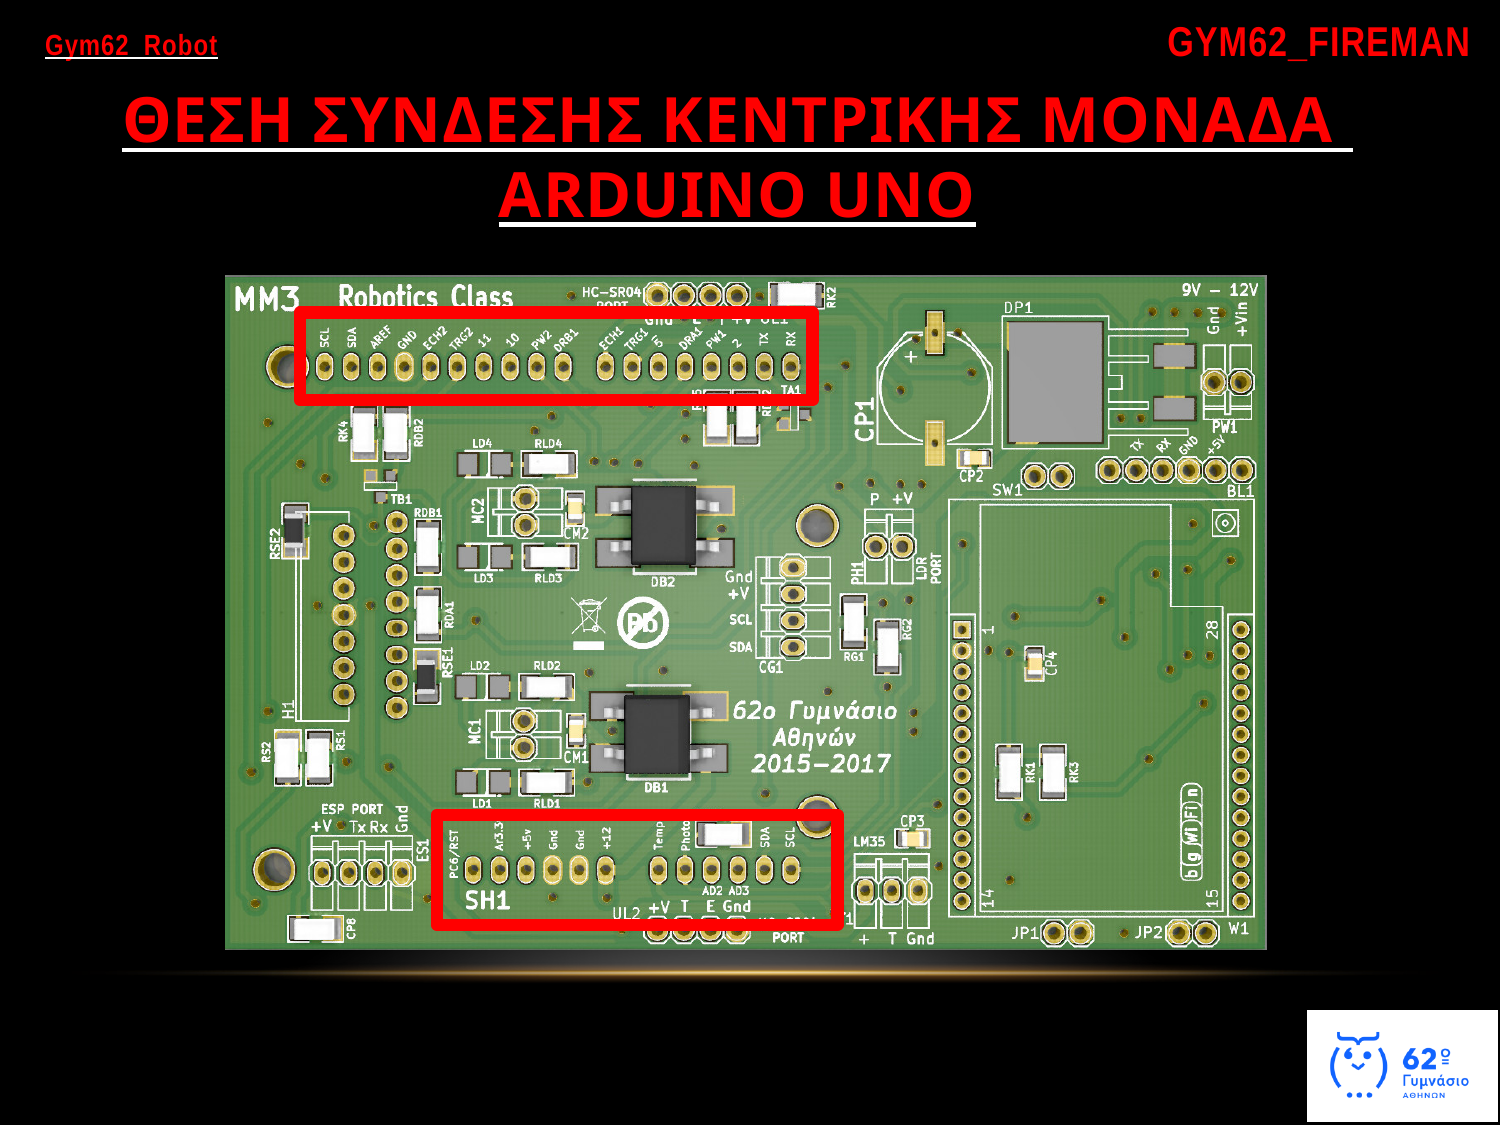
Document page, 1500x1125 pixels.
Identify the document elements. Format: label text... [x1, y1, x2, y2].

text_box Θεση συνδεσης ΚΕΝΤΡΙΚΗσ Μοναδα arduino uno [87, 49, 1388, 238]
text_box Gym62_Robot [24, 6, 238, 69]
picture [0, 0, 1500, 1125]
text_box Gym62_FireMan [1143, 9, 1494, 73]
